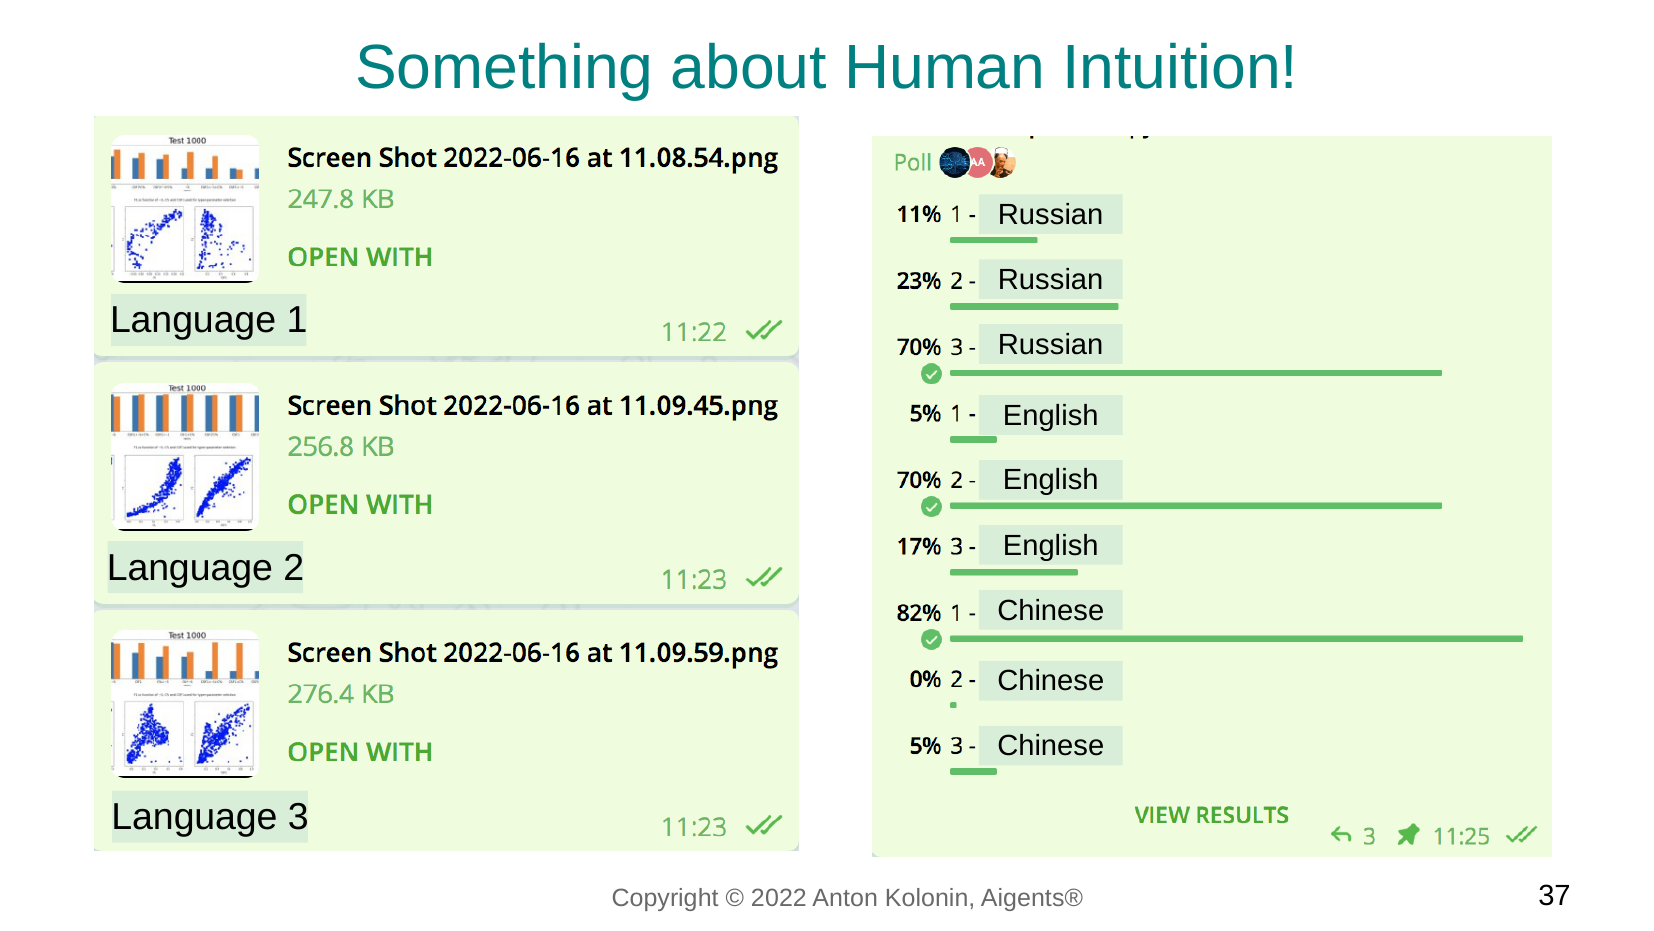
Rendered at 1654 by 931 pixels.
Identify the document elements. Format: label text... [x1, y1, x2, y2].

picture [94, 116, 799, 851]
picture [872, 136, 1552, 857]
text_box Language 1 [110, 293, 307, 347]
text_box Language 2 [107, 541, 304, 594]
text_box English [978, 460, 1123, 500]
text_box Russian [978, 194, 1123, 234]
text_box English [978, 525, 1123, 565]
text_box Russian [978, 259, 1123, 299]
text_box Language 3 [112, 790, 308, 843]
text_box Chinese [978, 725, 1123, 766]
text_box English [978, 395, 1123, 435]
text_box Chinese [978, 660, 1123, 701]
text_box Russian [978, 324, 1123, 364]
text_box Chinese [978, 589, 1123, 630]
text_box Something about Human Intuition! [0, 0, 1630, 135]
